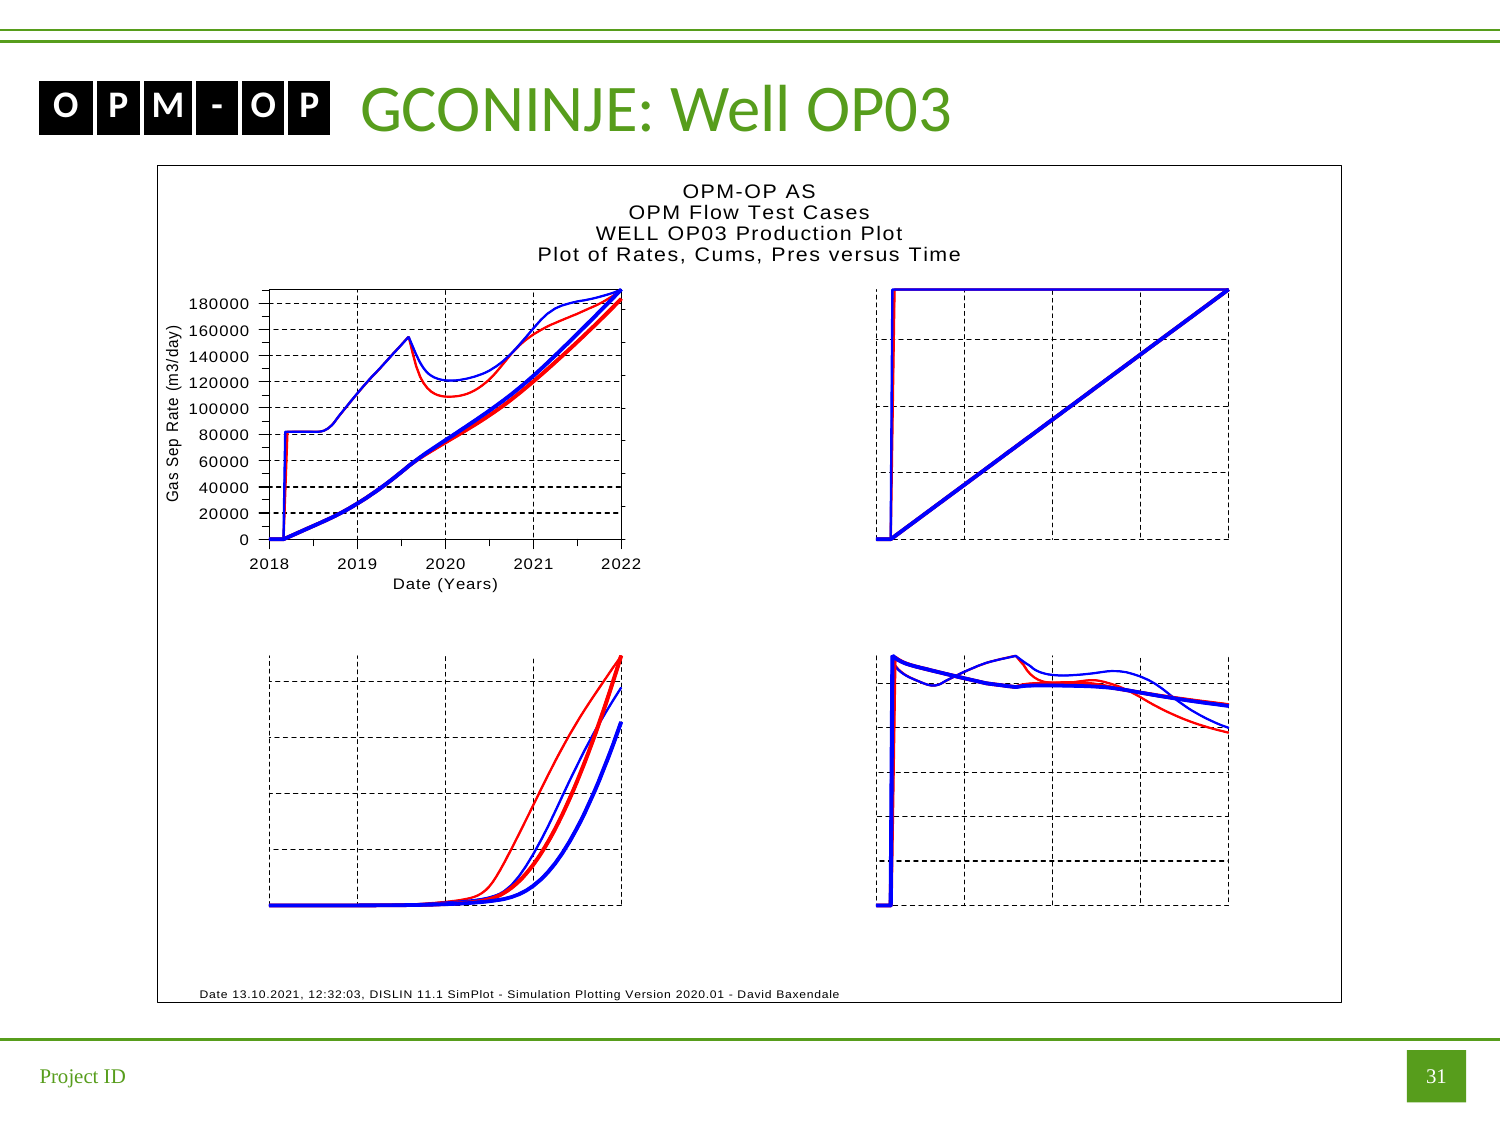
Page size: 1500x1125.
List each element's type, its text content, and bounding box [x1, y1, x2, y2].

picture [157, 165, 1343, 1004]
title GCONINJE: Well OP03 [360, 77, 1425, 153]
